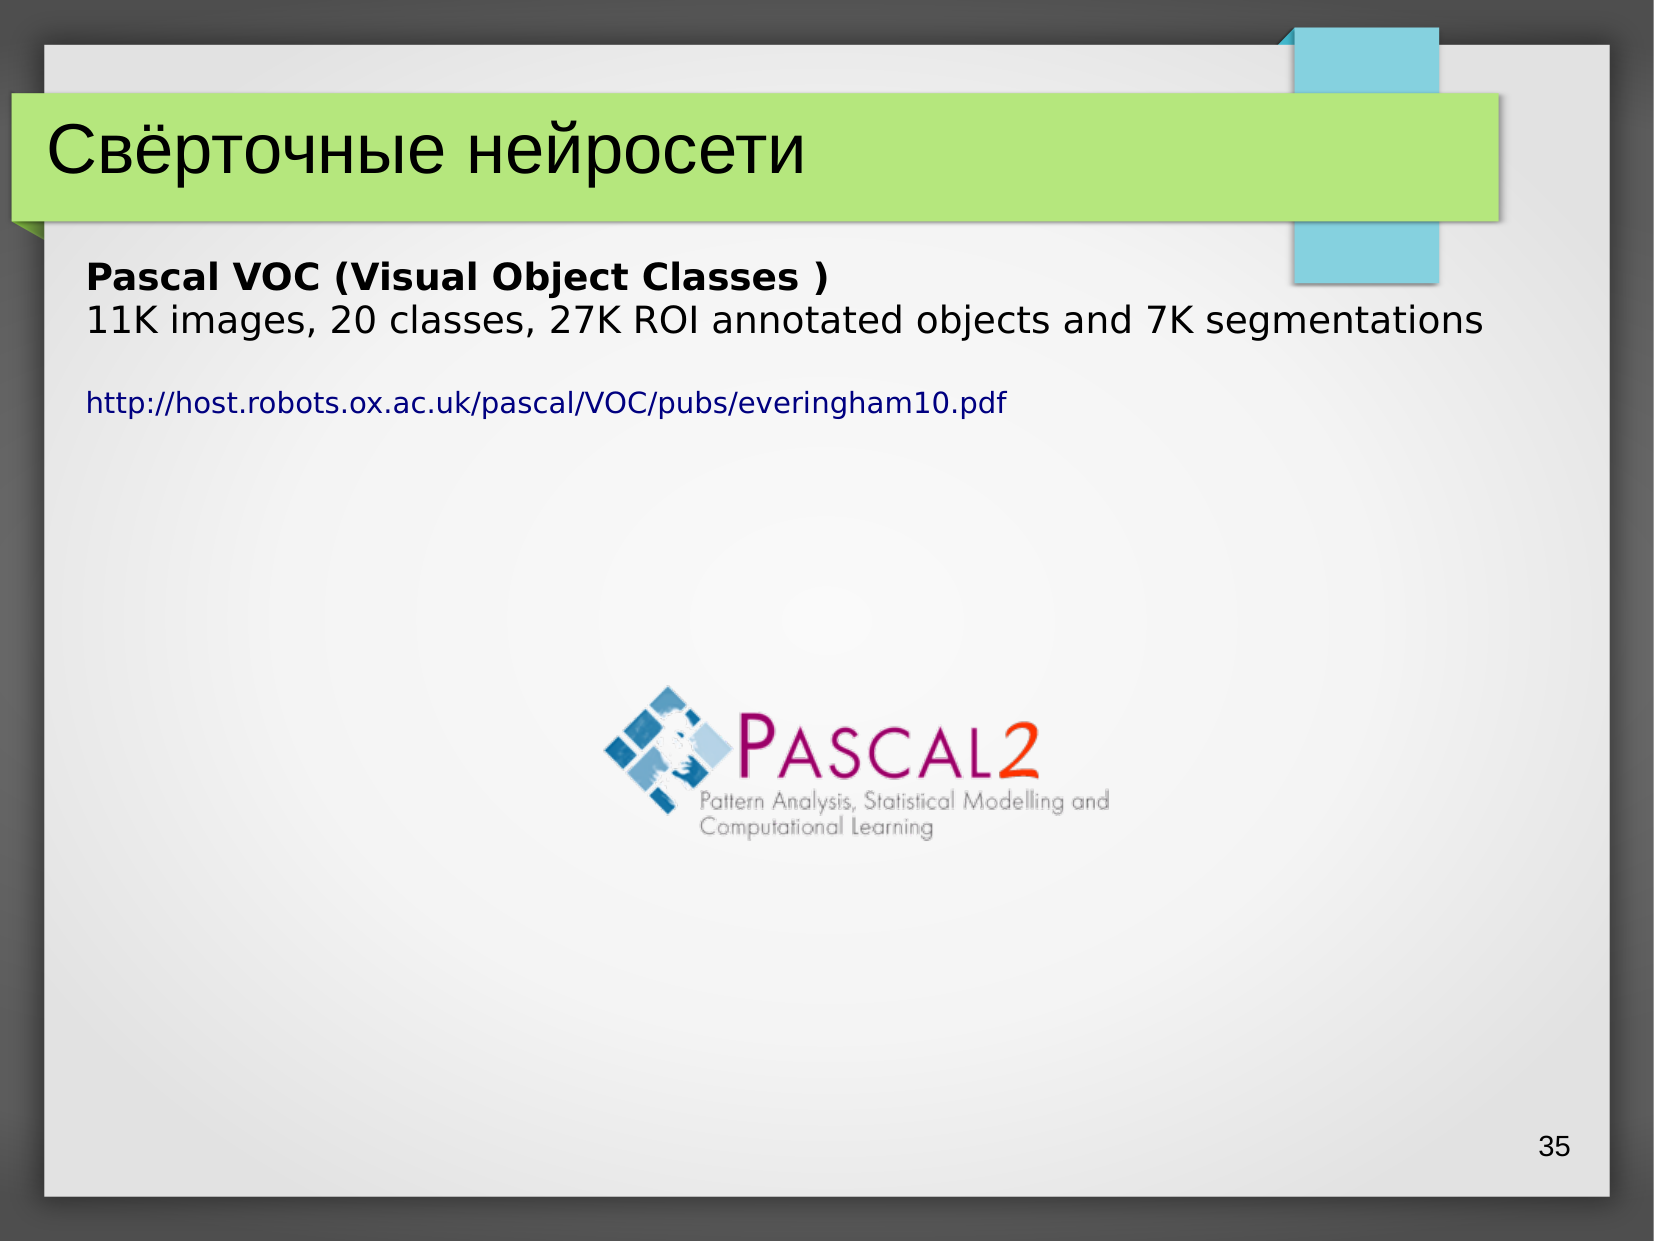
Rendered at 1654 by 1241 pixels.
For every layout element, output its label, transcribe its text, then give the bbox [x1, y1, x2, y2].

title Свёрточные нейросети [46, 109, 1499, 190]
picture [0, 0, 1654, 1241]
text_box Pascal VOC (Visual Object Classes ) 11K images, 20 classes, 27K ROI annotated objects and 7K segmentations http://host.robots.ox.ac.uk/pascal/VOC/pubs/everingham10.pdf [70, 248, 1595, 473]
